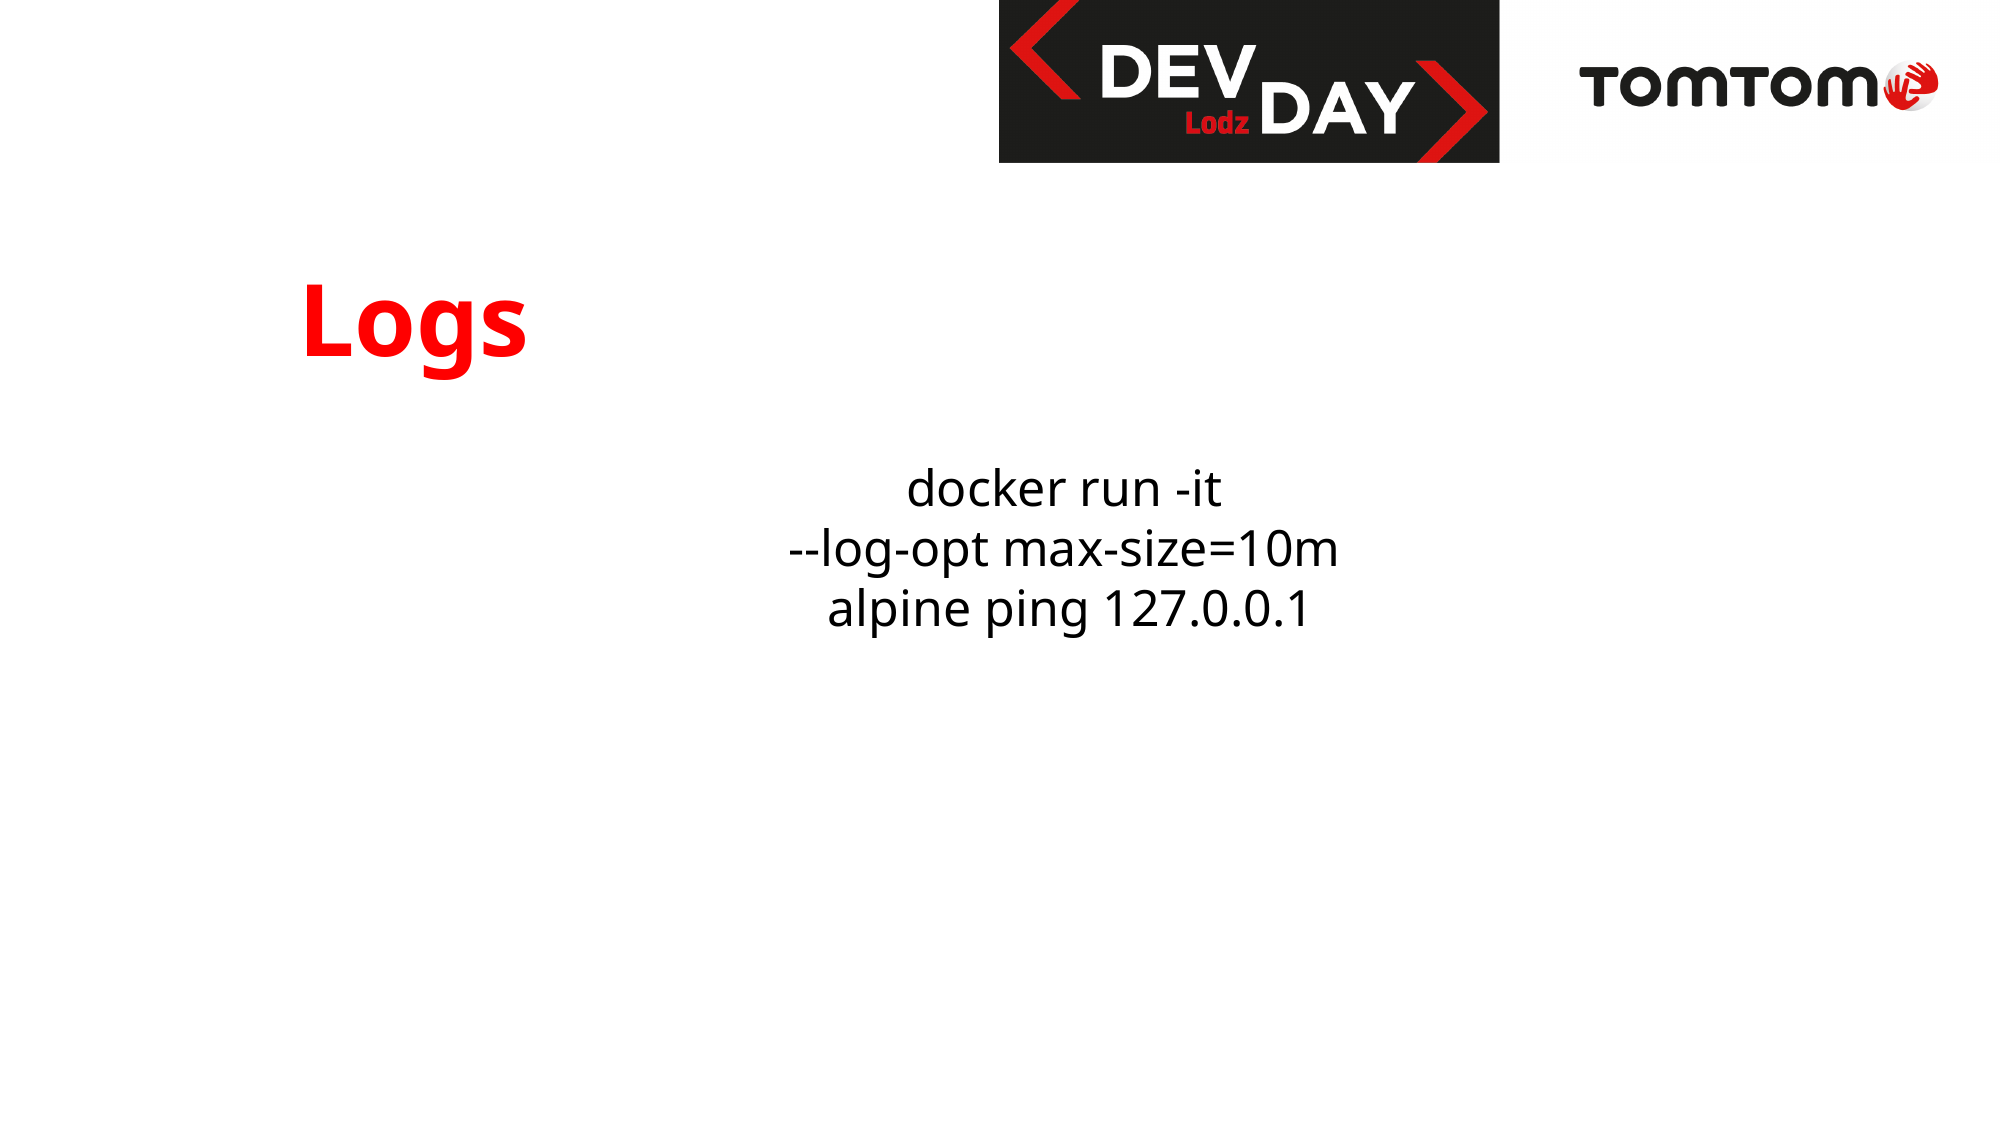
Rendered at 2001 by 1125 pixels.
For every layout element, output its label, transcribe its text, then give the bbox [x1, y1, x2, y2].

text_box docker run -it --log-opt max-size=10m alpine ping 127.0.0.1 [354, 448, 1788, 644]
picture [999, 0, 2000, 164]
text_box Logs [283, 249, 1717, 385]
